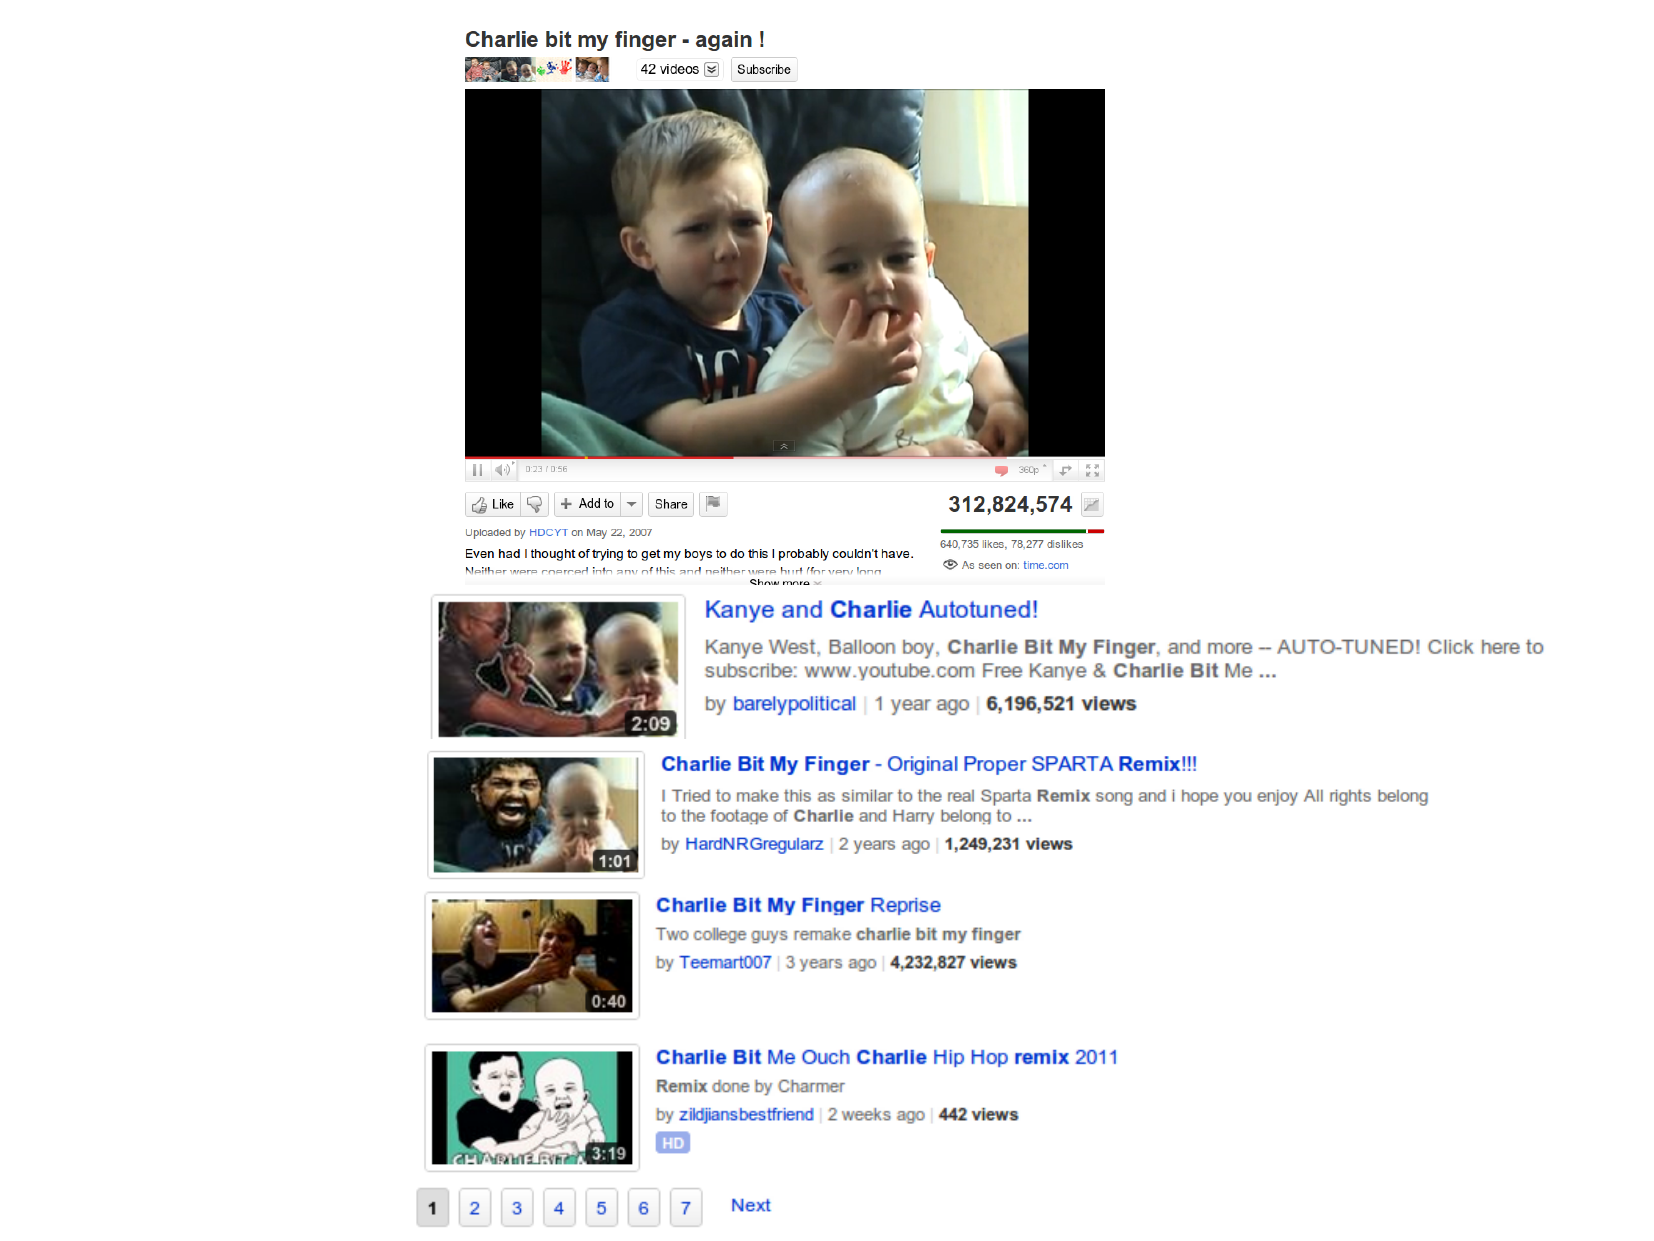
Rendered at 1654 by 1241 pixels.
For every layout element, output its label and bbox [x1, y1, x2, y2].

picture [412, 23, 1628, 1232]
